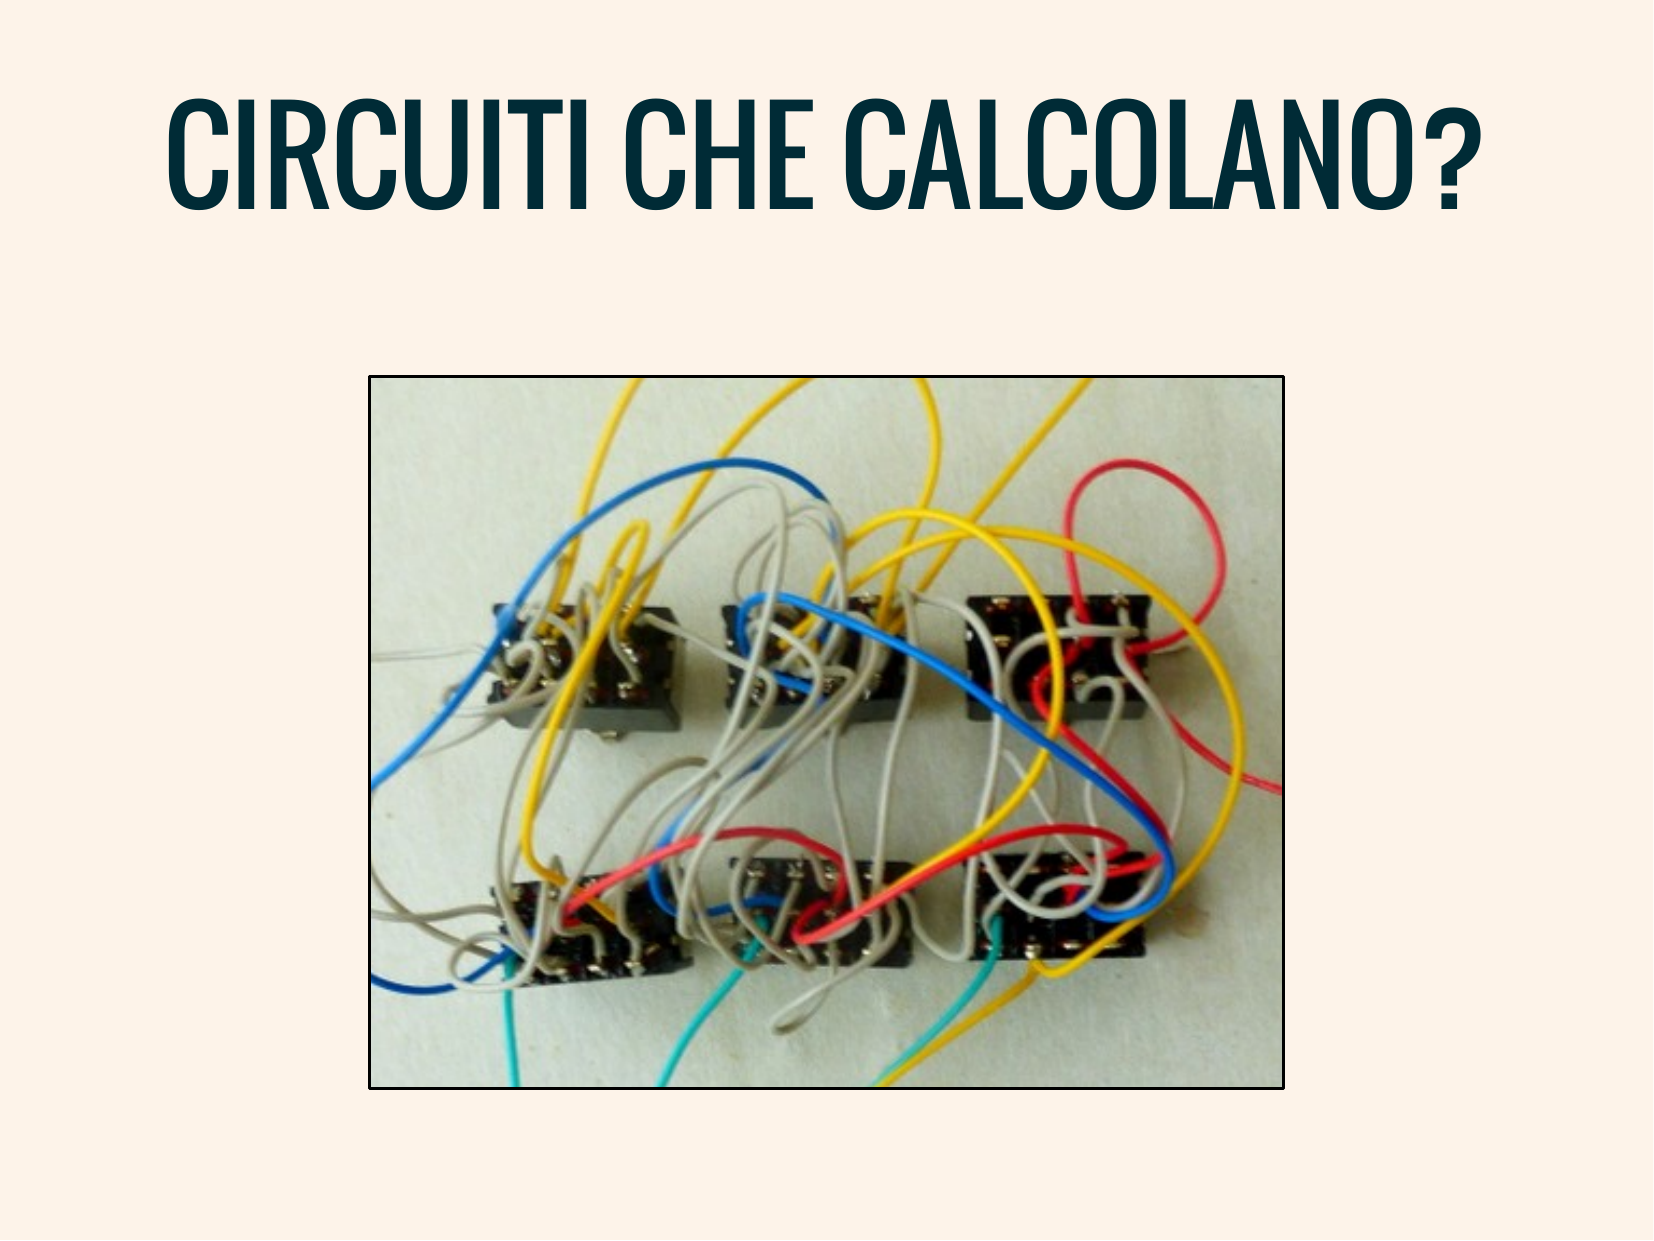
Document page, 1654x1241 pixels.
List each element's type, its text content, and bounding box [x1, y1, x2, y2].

title Circuiti che calcolano? [82, 7, 1571, 299]
picture [371, 377, 1283, 1087]
